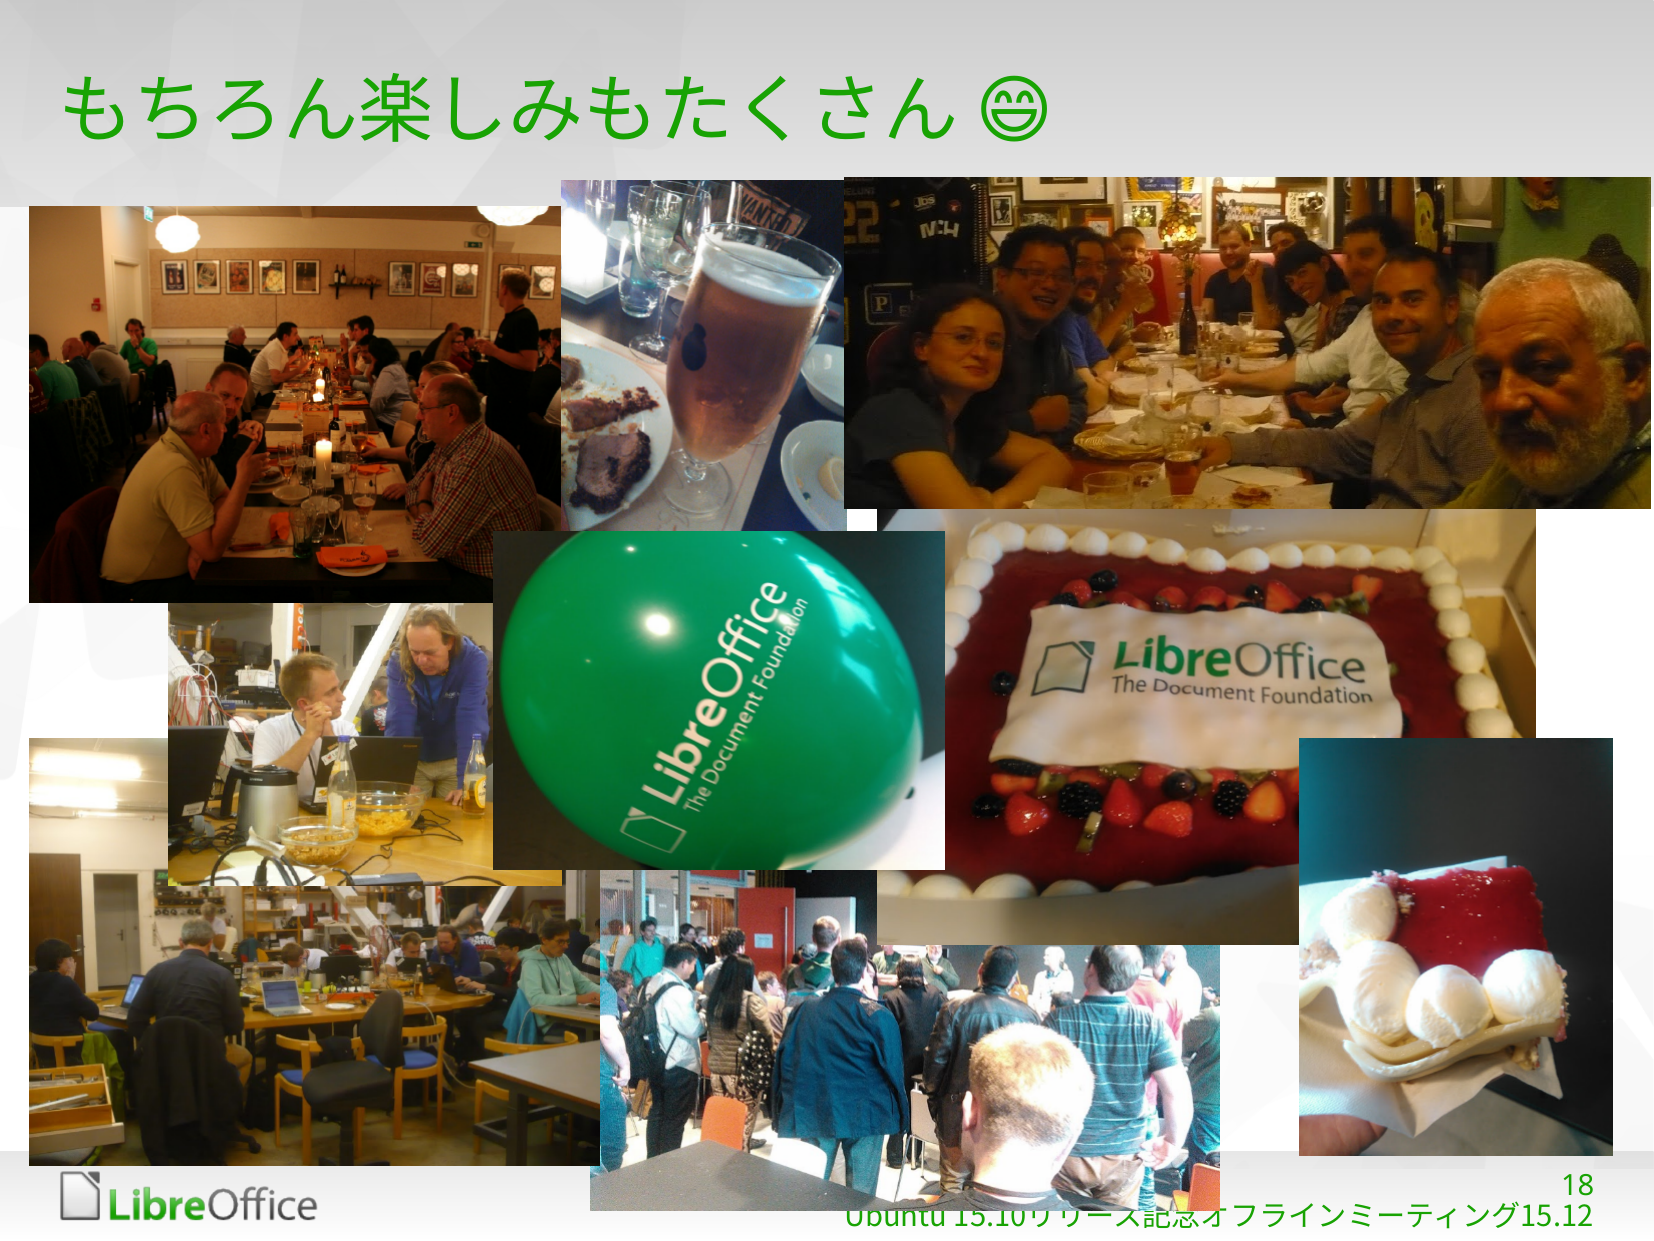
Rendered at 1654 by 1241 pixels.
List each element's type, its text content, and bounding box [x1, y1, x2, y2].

title もちろん楽しみもたくさん 😄 [59, 29, 1595, 178]
picture [0, 0, 1654, 1240]
